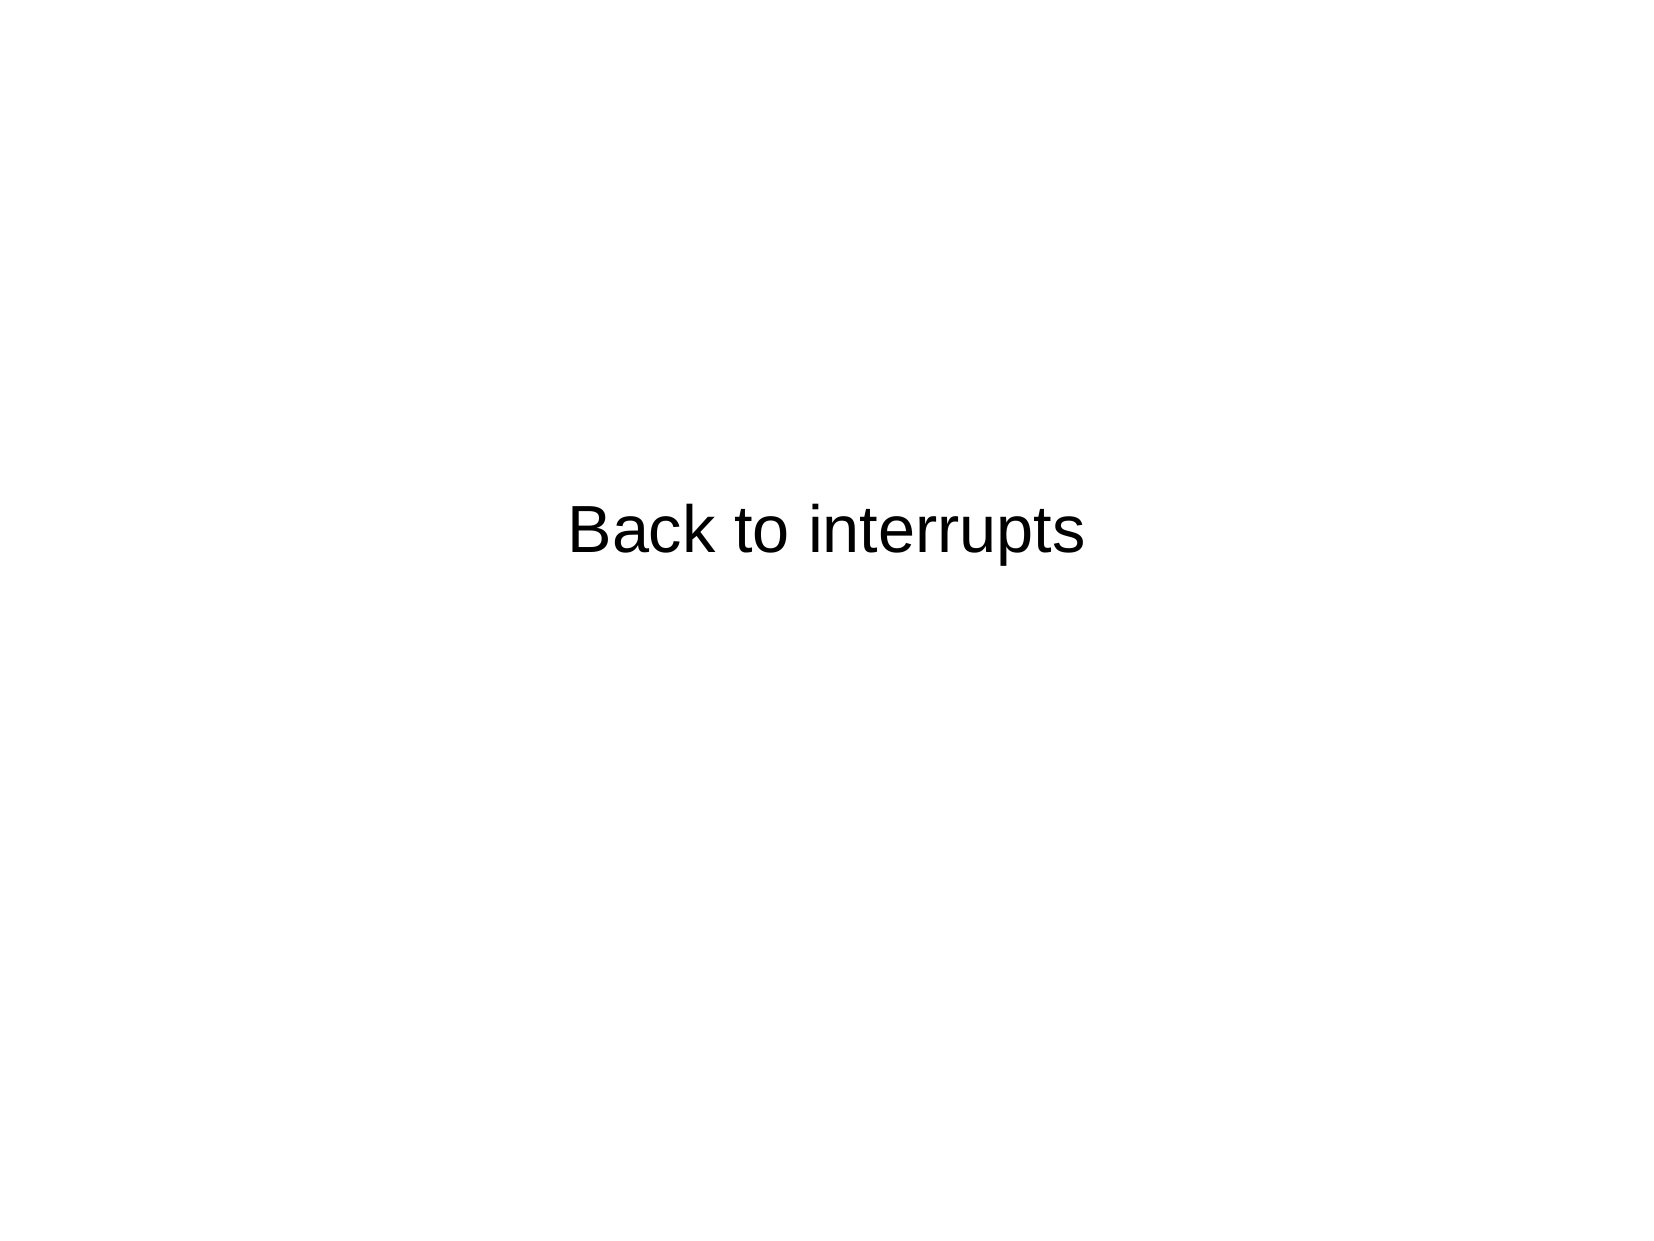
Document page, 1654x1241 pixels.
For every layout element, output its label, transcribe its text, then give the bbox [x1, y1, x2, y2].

subtitle Back to interrupts [82, 49, 1571, 1010]
